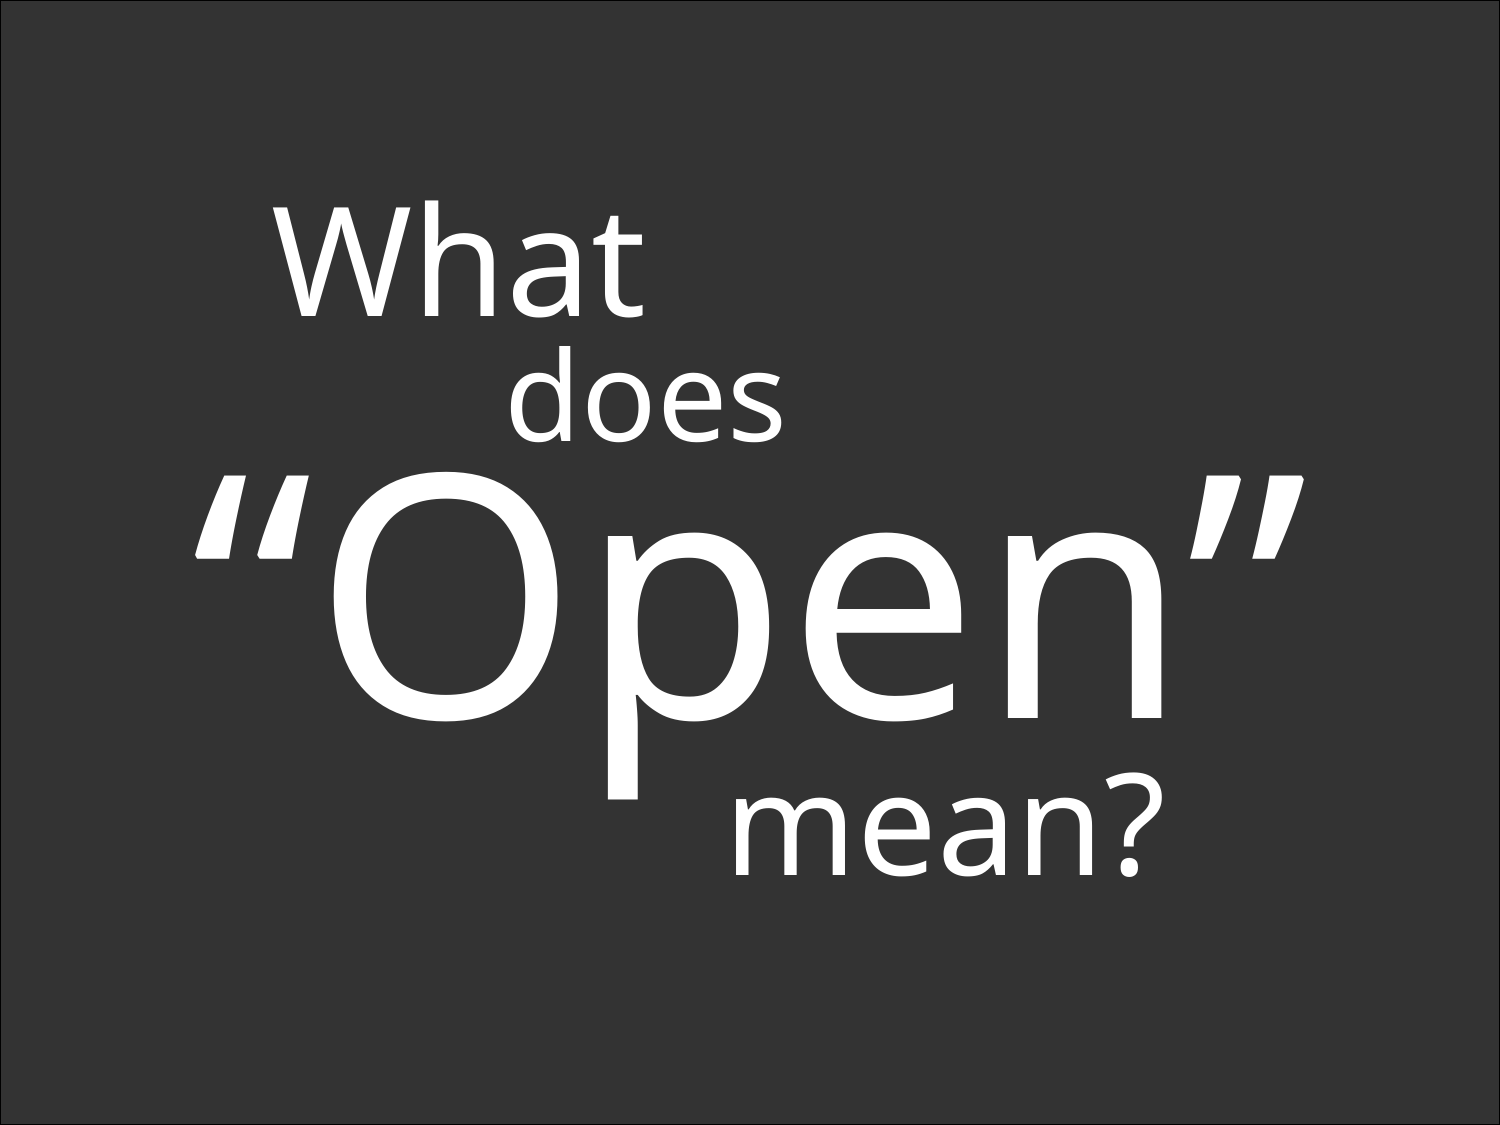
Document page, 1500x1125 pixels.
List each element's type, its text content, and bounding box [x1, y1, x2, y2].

text_box does [522, 382, 559, 433]
text_box mean? [685, 726, 1206, 1073]
text_box What [243, 157, 715, 349]
text_box “Open” [0, 0, 1500, 1125]
text_box does [356, 309, 936, 470]
